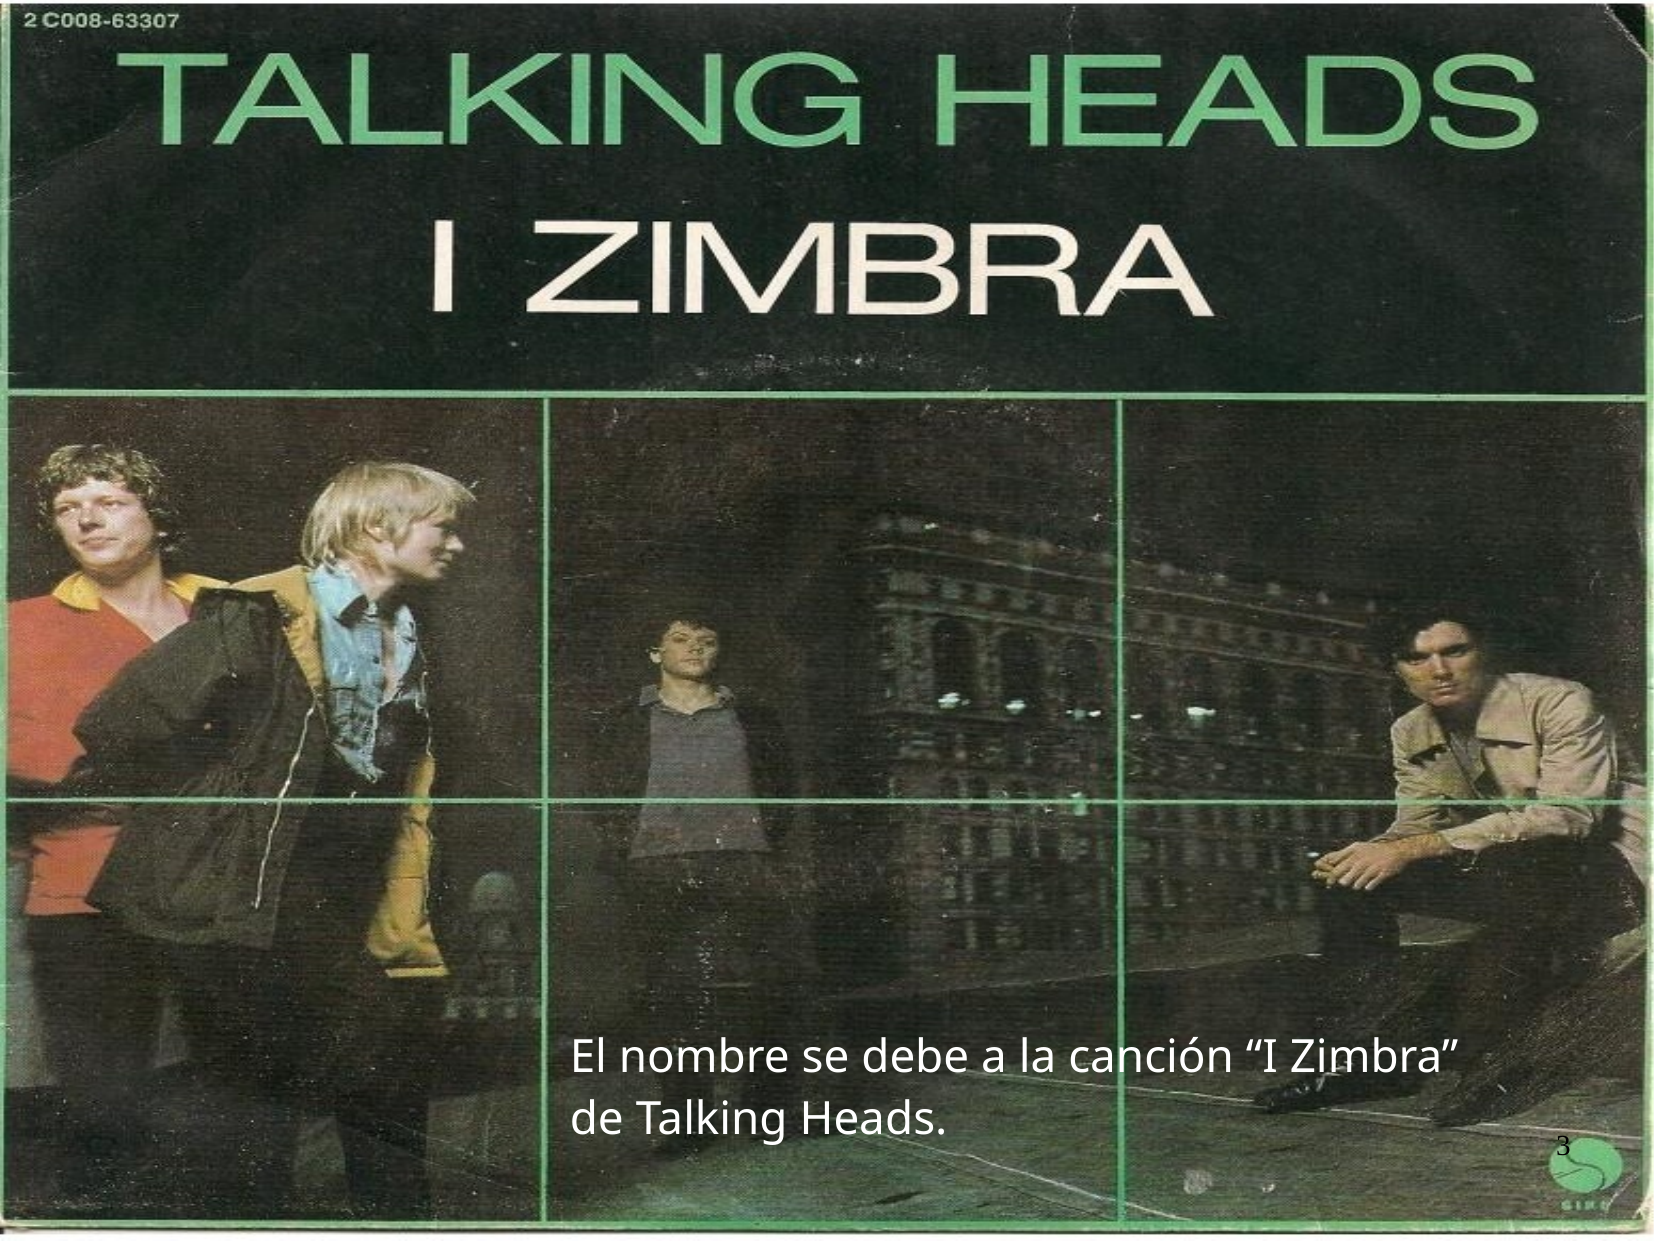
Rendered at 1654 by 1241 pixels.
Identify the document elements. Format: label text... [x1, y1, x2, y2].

text_box El nombre se debe a la canción “I Zimbra” de Talking Heads. [555, 1015, 1524, 1183]
picture [0, 0, 1654, 1241]
